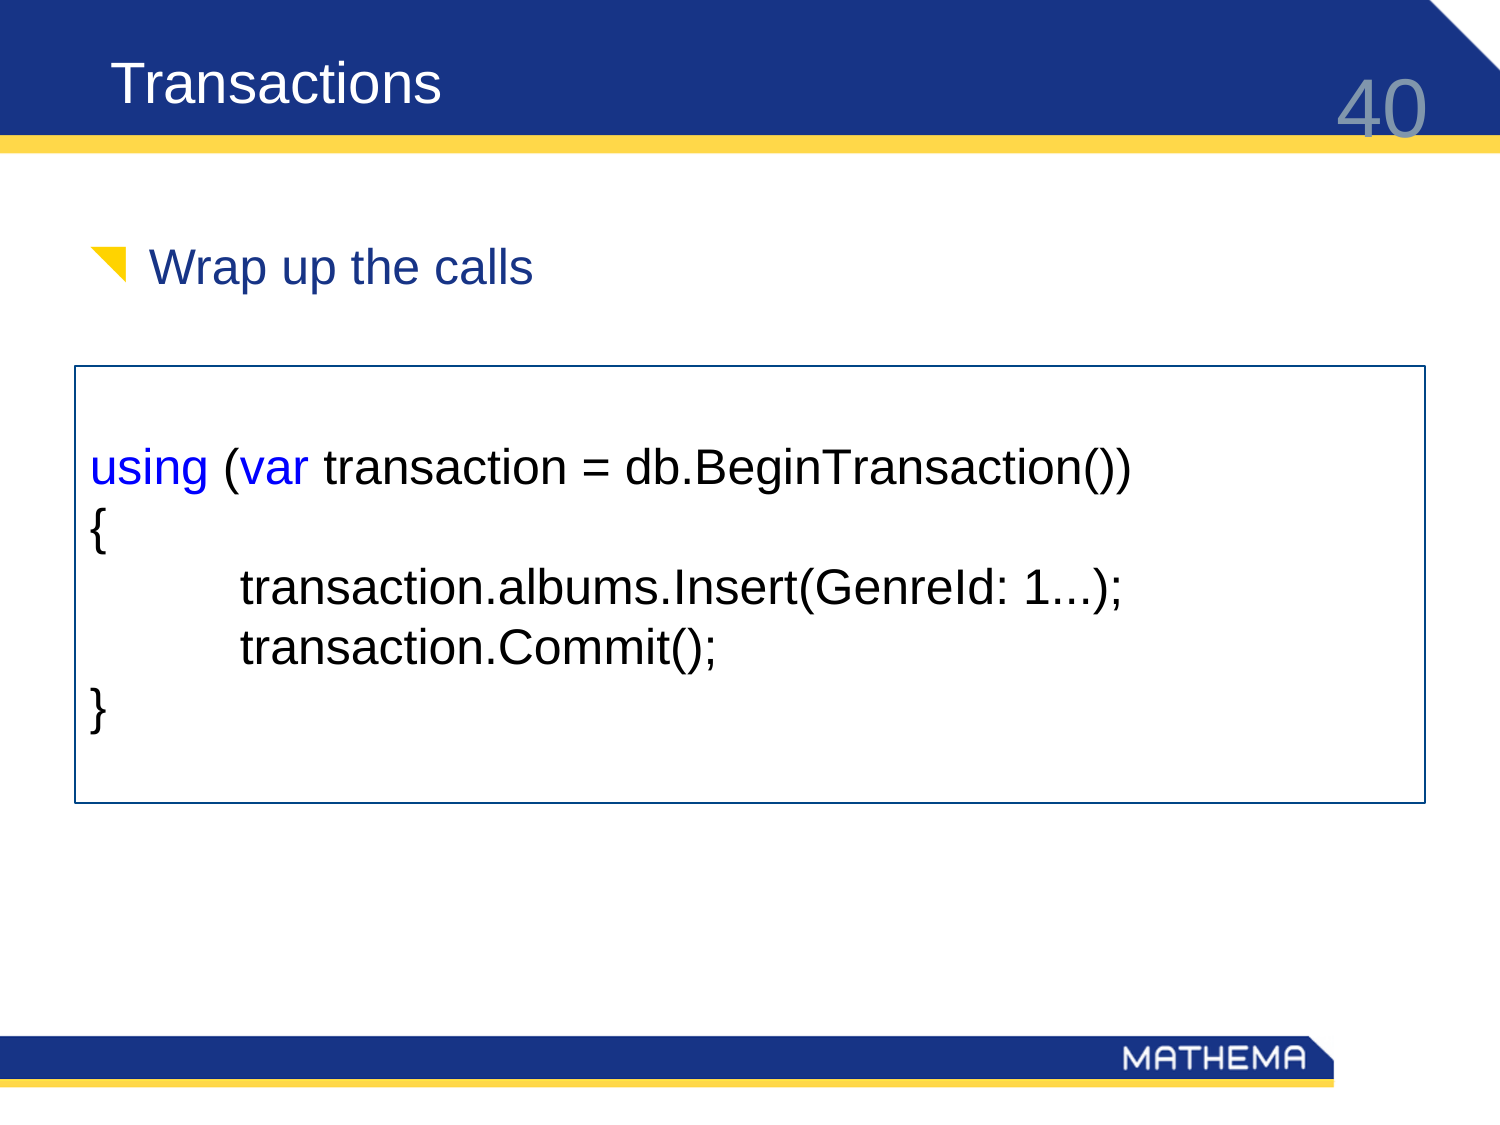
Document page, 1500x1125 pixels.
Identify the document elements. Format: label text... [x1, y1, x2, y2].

picture [0, 0, 1500, 1125]
title Transactions [75, 0, 1426, 174]
list Wrap up the calls [75, 227, 1426, 970]
